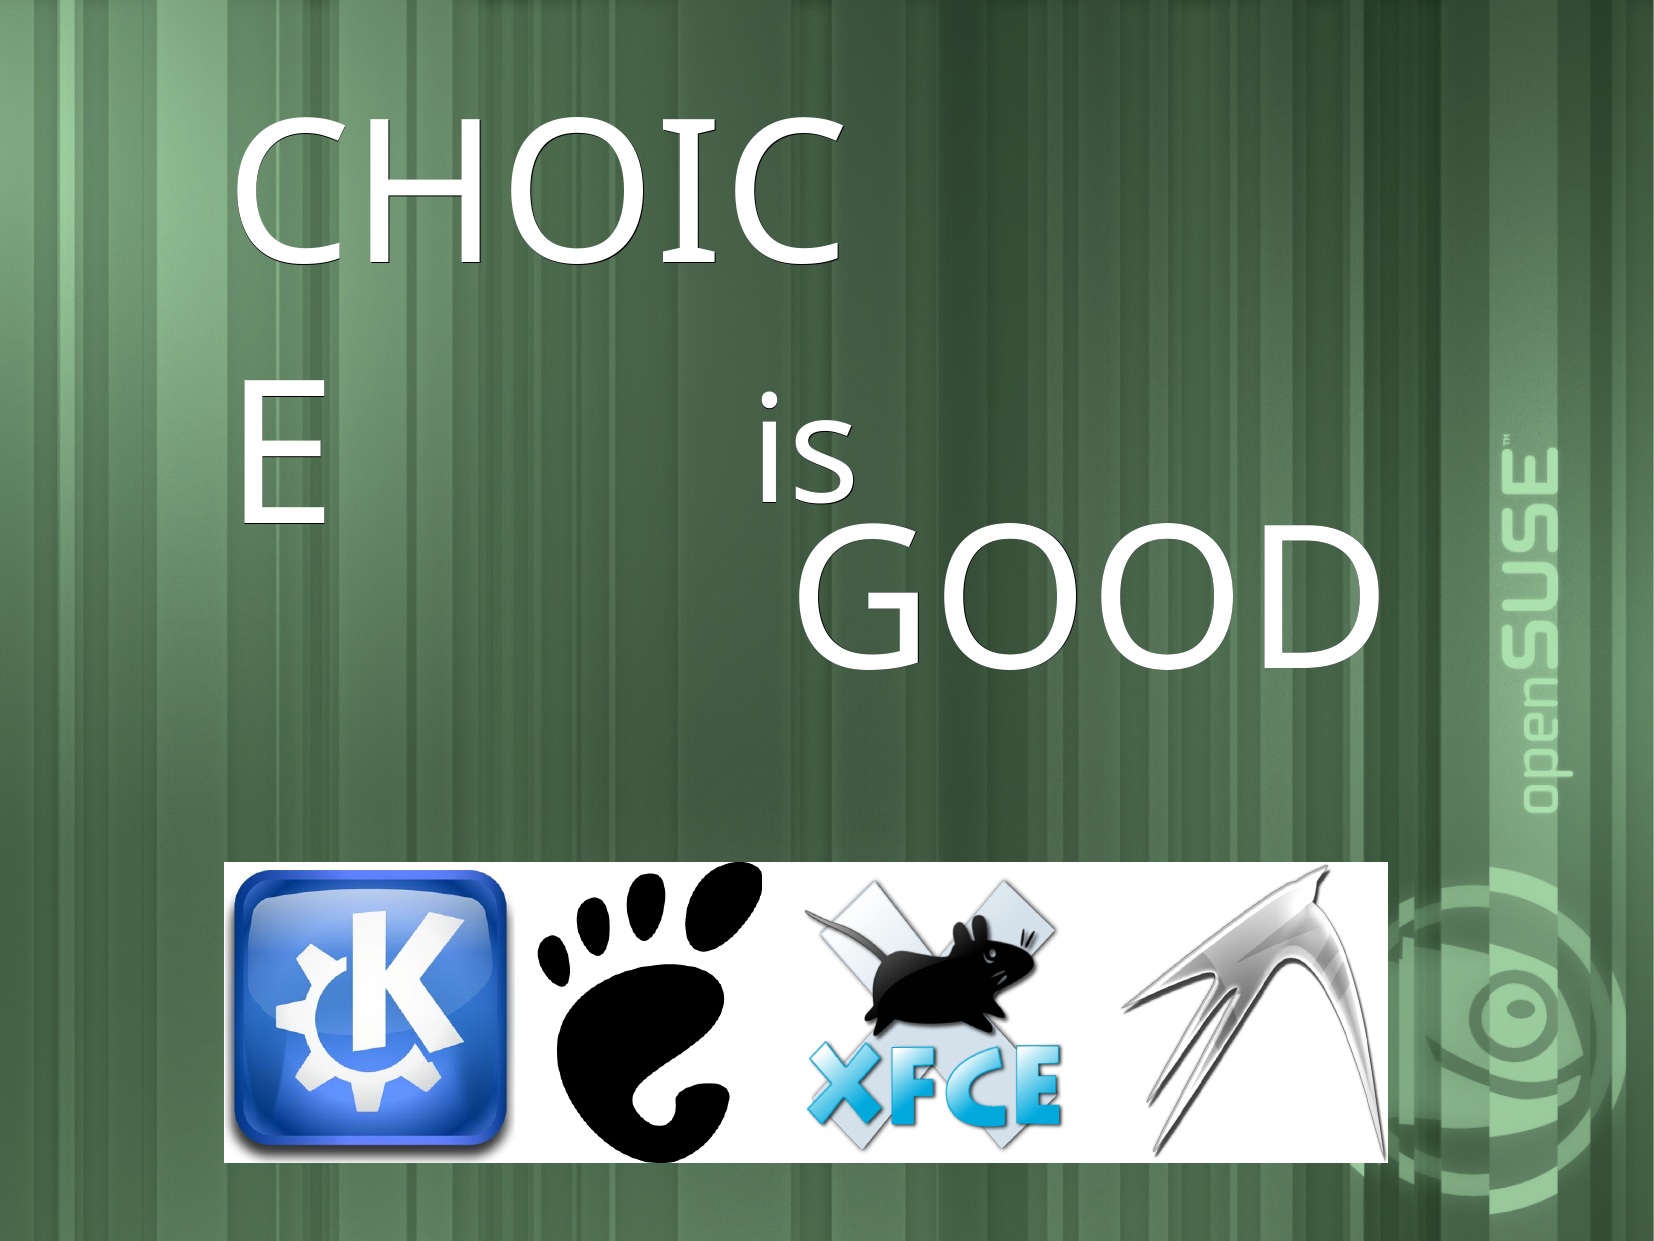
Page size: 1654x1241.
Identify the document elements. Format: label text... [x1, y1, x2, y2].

title is [750, 325, 901, 563]
text_box [224, 862, 537, 1163]
text_box [762, 862, 1119, 1163]
title GOOD [787, 450, 1463, 730]
title CHOICE [225, 175, 901, 455]
picture [0, 0, 1654, 1241]
